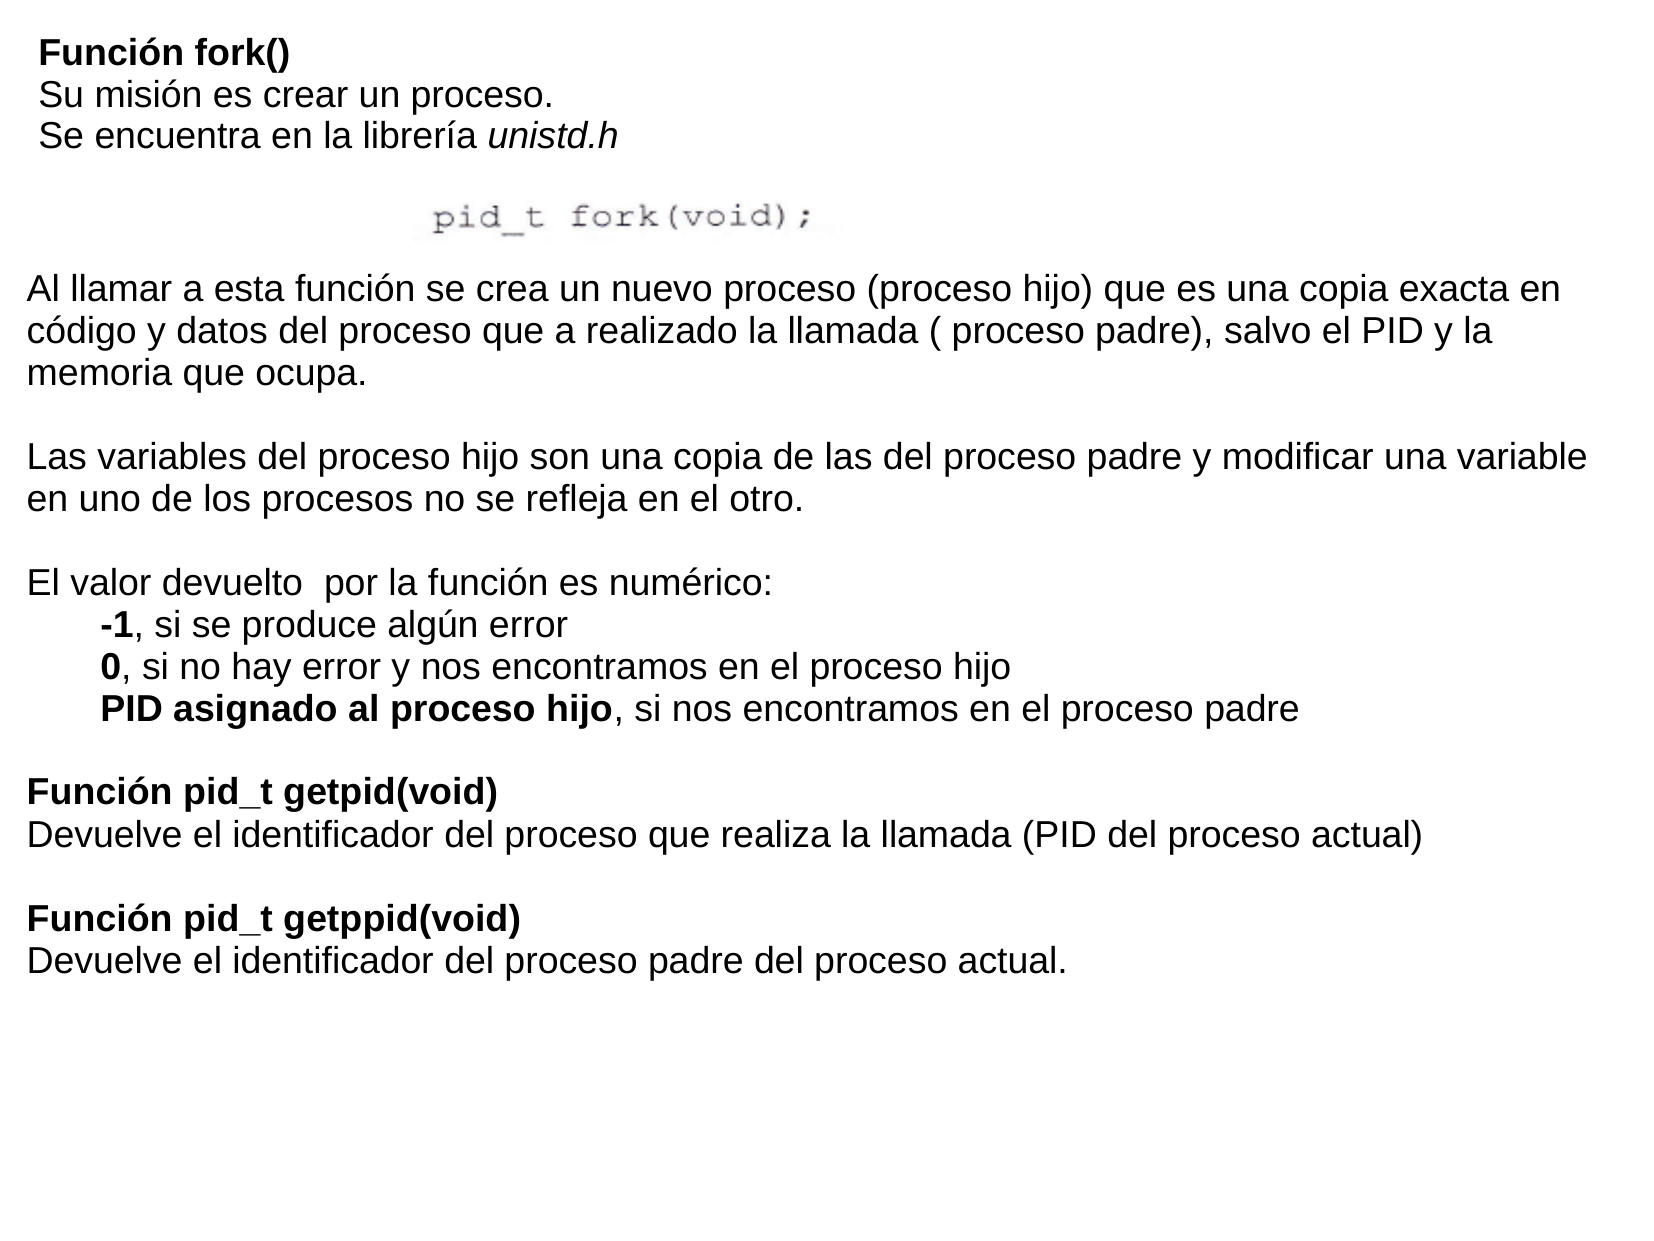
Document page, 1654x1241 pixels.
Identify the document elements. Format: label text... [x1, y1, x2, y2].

text_box Al llamar a esta función se crea un nuevo proceso (proceso hijo) que es una copia exacta en código y datos del proceso que a realizado la llamada ( proceso padre), salvo el PID y la memoria que ocupa. Las variables del proceso hijo son una copia de las del proceso padre y modificar una variable en uno de los procesos no se refleja en el otro. El valor devuelto por la función es numérico: -1, si se produce algún error 0, si no hay error y nos encontramos en el proceso hijo PID asignado al proceso hijo, si nos encontramos en el proceso padre Función pid_t getpid(void) Devuelve el identificador del proceso que realiza la llamada (PID del proceso actual) Función pid_t getppid(void) Devuelve el identificador del proceso padre del proceso actual. [11, 259, 1630, 1164]
text_box Función fork() Su misión es crear un proceso. Se encuentra en la librería unistd.h [23, 23, 1583, 208]
picture [413, 188, 851, 249]
